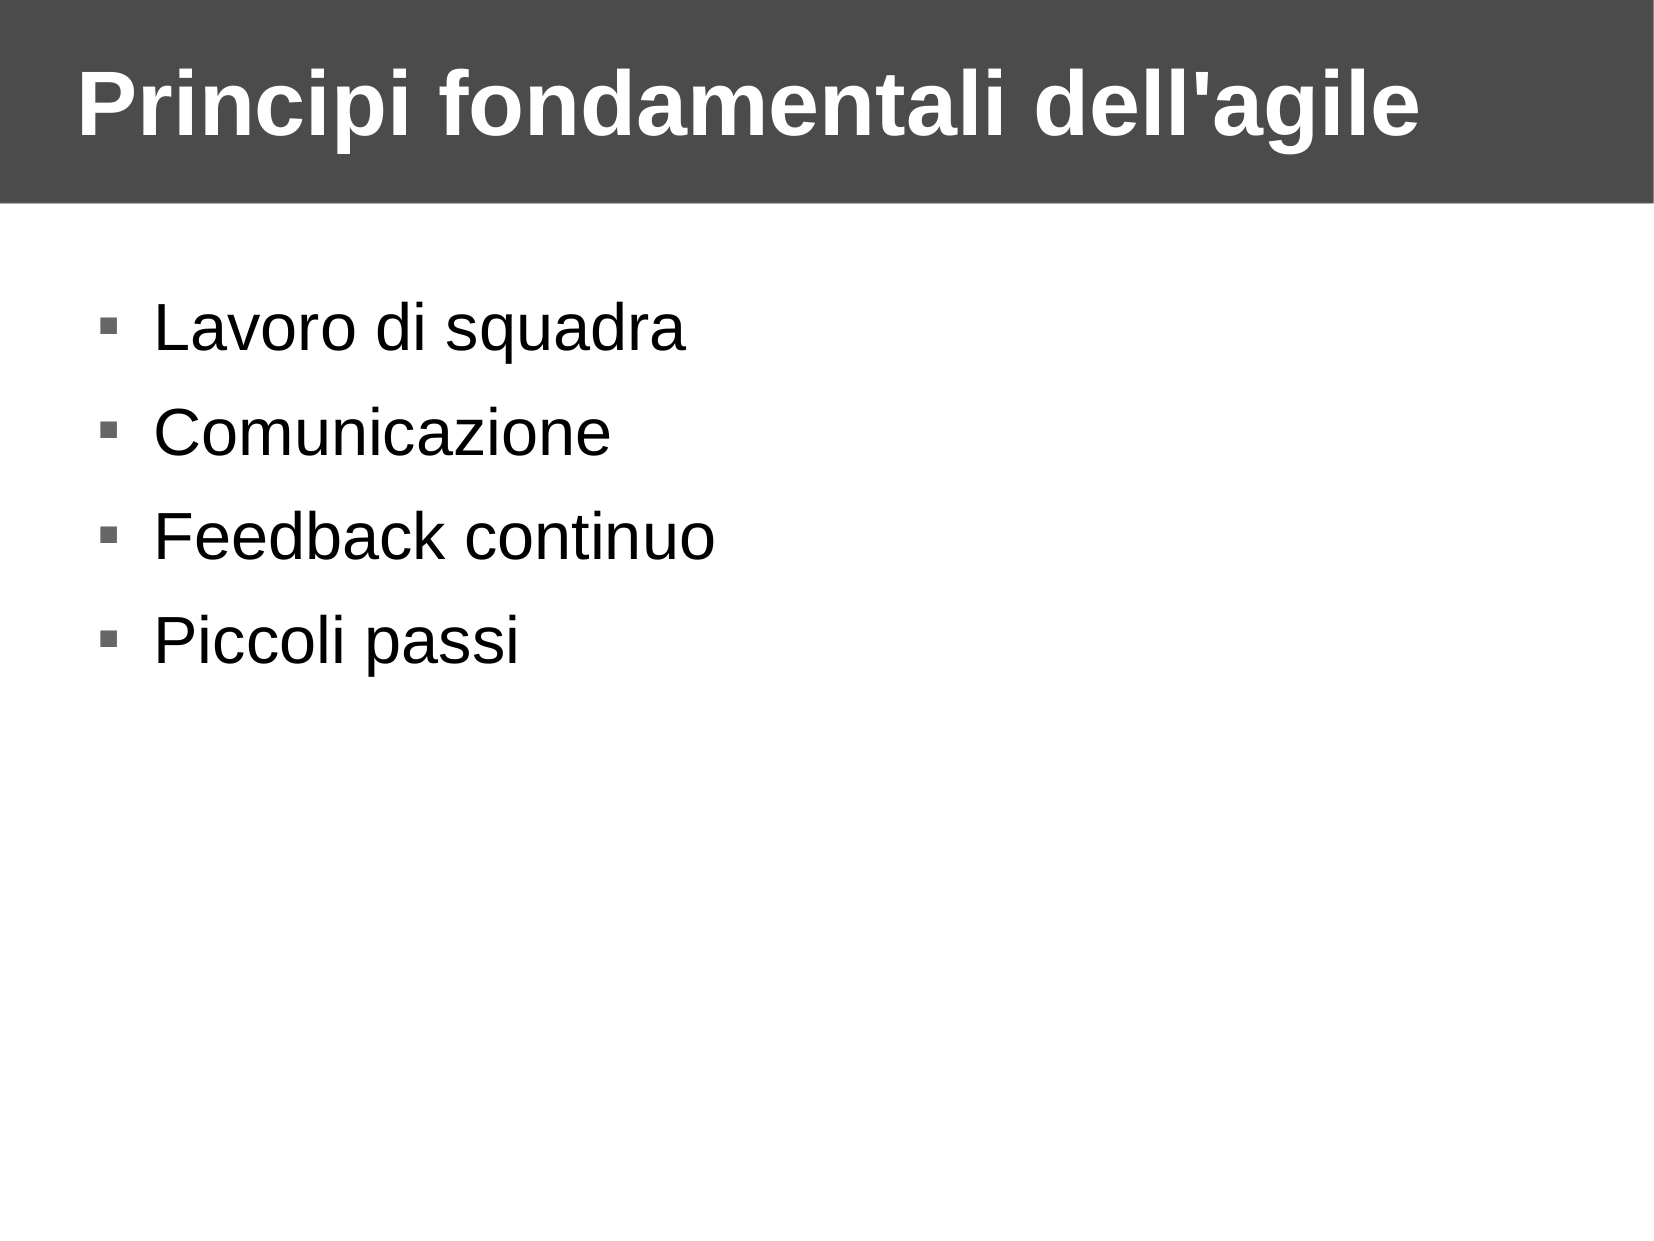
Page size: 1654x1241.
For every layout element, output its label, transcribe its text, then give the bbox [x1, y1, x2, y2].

picture [0, 0, 1654, 1241]
title Principi fondamentali dell'agile [76, 0, 1565, 208]
list Lavoro di squadra Comunicazione Feedback continuo Piccoli passi [82, 290, 1571, 1109]
